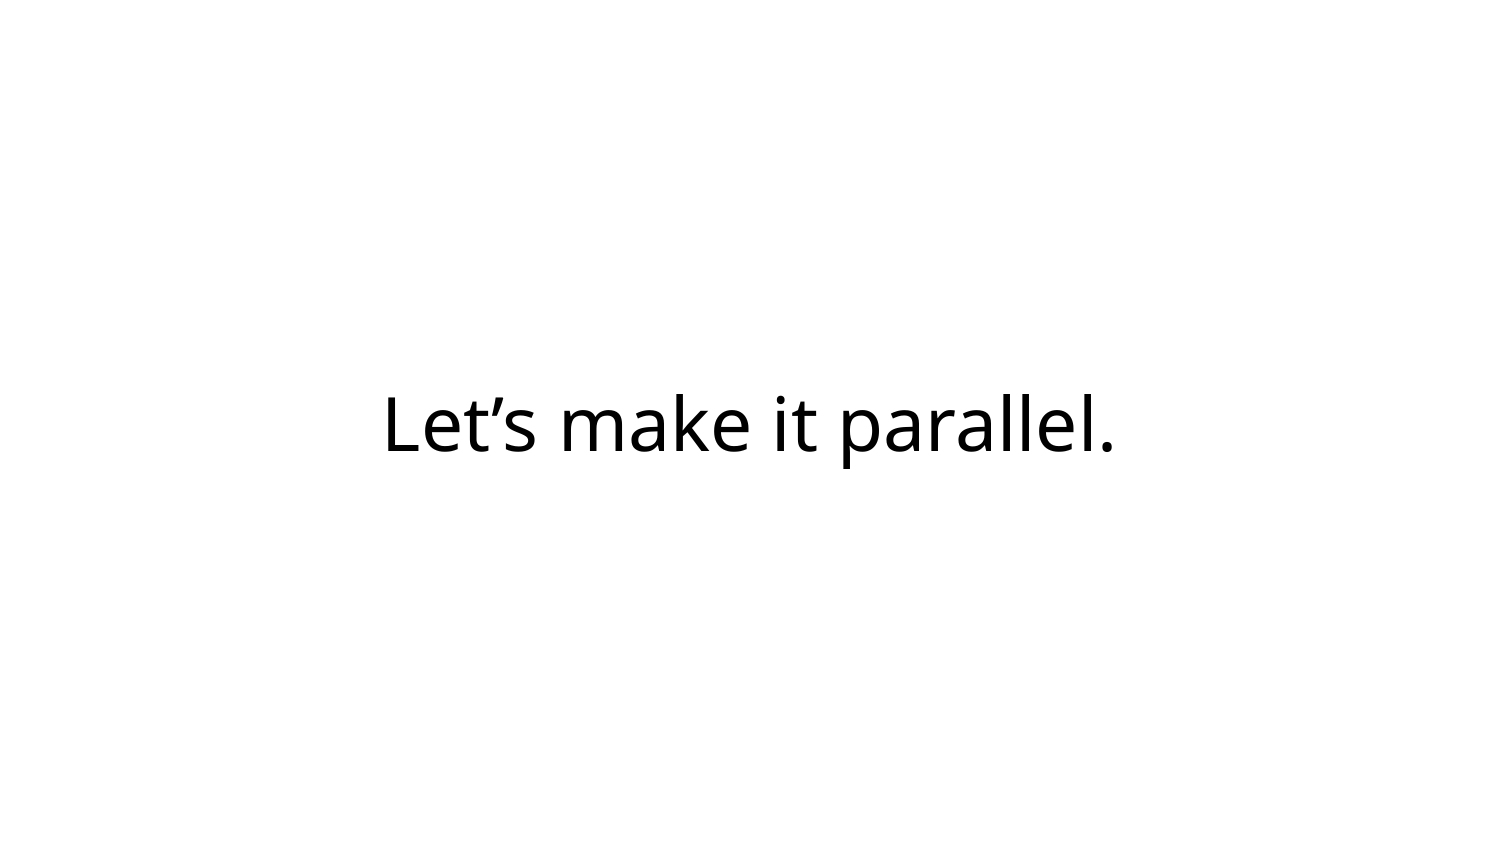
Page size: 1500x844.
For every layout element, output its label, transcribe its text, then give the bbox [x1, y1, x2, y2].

title Let’s make it parallel. [51, 352, 1449, 491]
